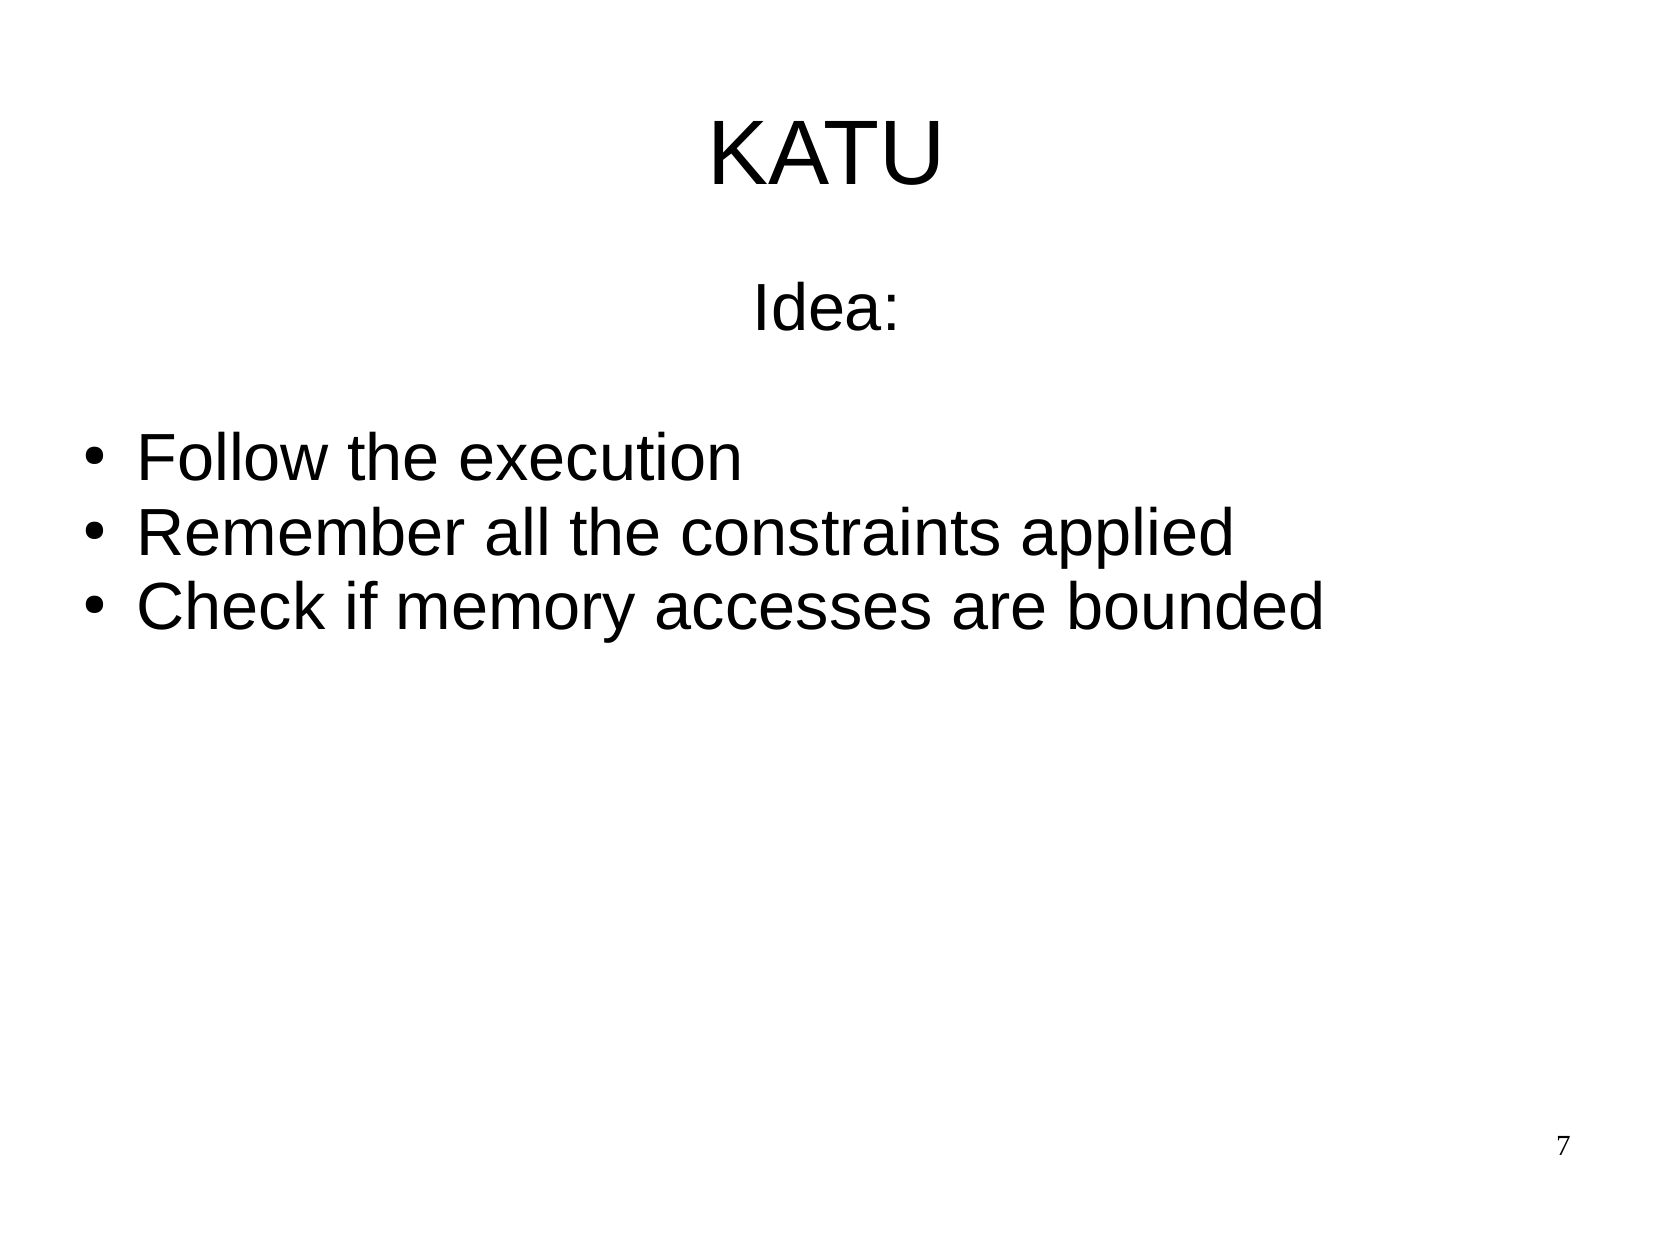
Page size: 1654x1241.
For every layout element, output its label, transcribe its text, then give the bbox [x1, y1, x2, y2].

subtitle Idea: Follow the execution Remember all the constraints applied Check if memory accesses are bounded [82, 135, 1571, 855]
title KATU [82, 49, 1571, 135]
